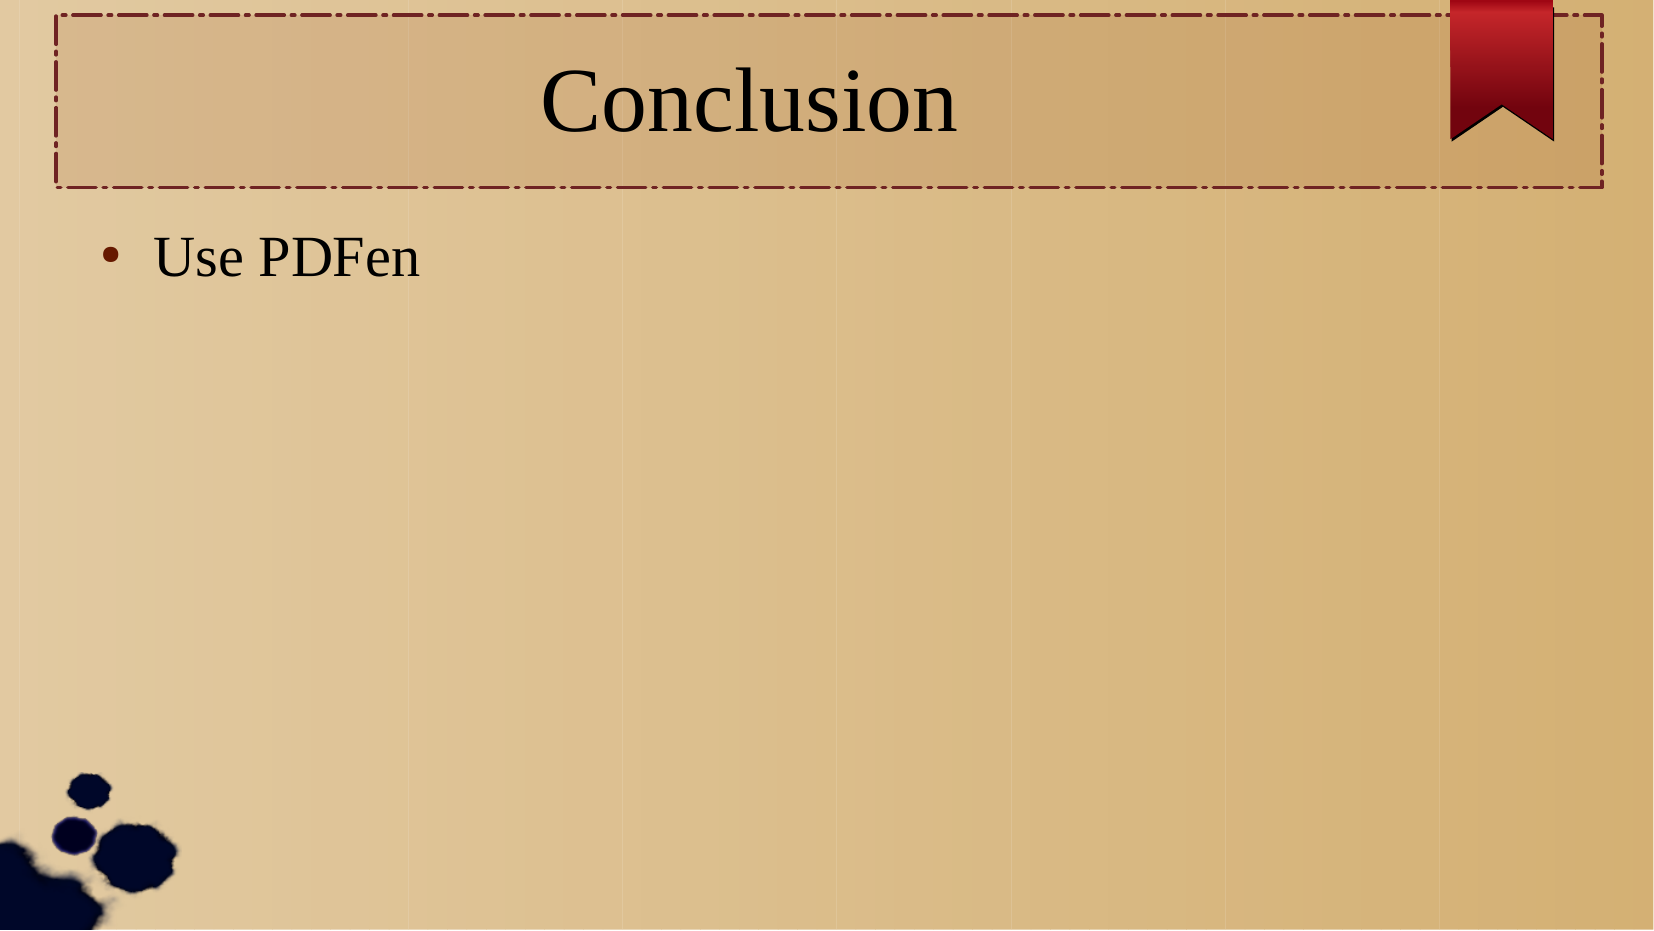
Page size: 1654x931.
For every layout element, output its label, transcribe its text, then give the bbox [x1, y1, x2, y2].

list Use PDFen [82, 224, 1571, 764]
title Conclusion [59, 11, 1441, 189]
